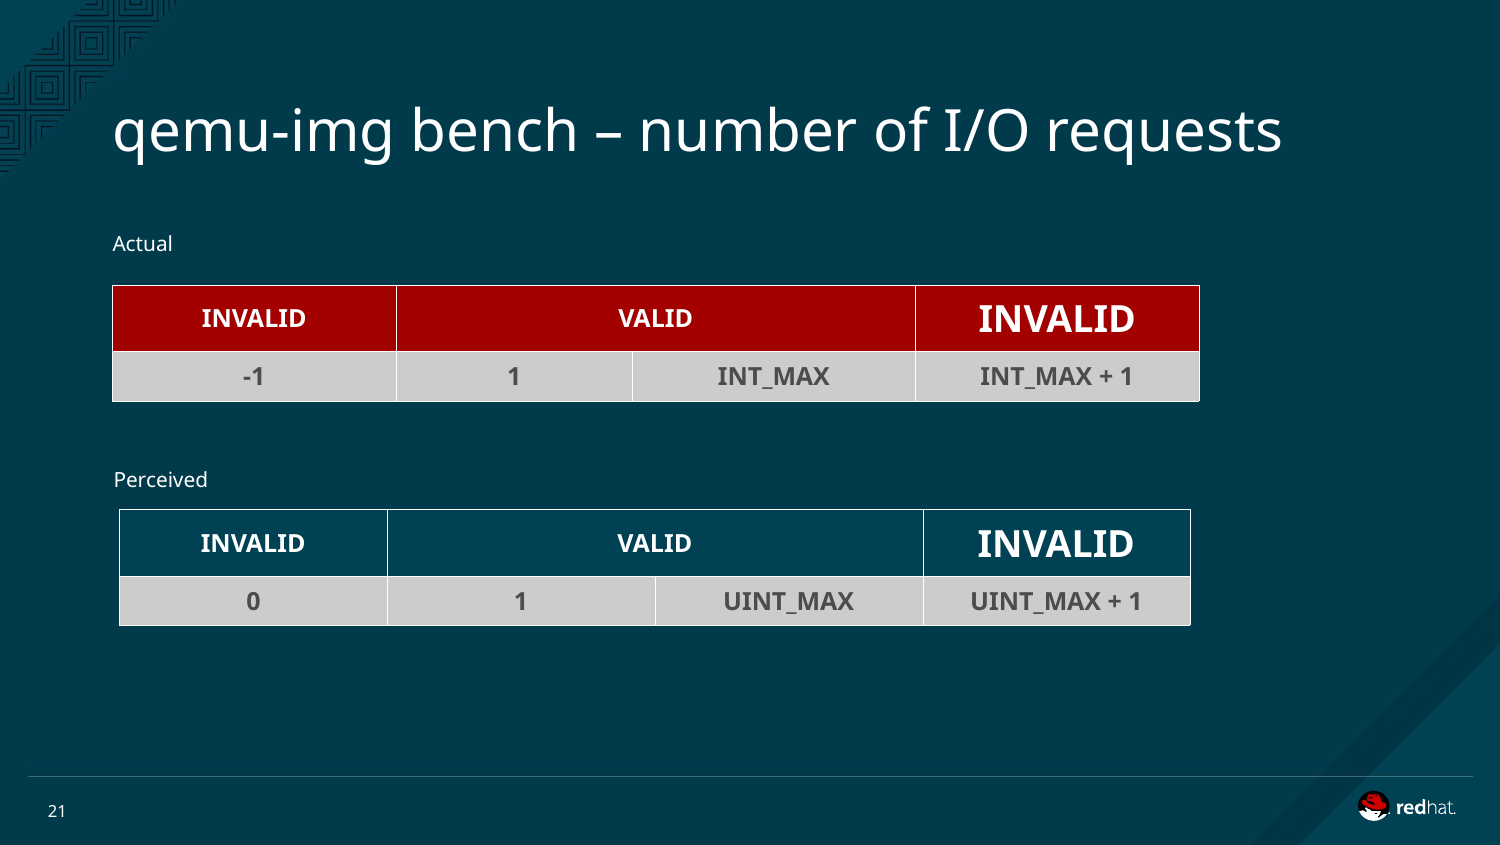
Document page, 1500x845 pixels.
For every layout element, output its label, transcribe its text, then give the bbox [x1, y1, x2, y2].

table_cell 0 [120, 577, 387, 625]
table_cell INT_MAX + 1 [916, 352, 1199, 401]
table_cell 1 [388, 577, 655, 625]
table_header VALID [388, 510, 923, 576]
table_cell UINT_MAX + 1 [924, 577, 1190, 625]
table_header INVALID [120, 510, 387, 576]
title qemu-img bench – number of I/O requests [112, 0, 1388, 169]
table_cell INT_MAX [633, 352, 915, 401]
table_header INVALID [924, 510, 1190, 576]
text_box Perceived [113, 465, 534, 492]
table_cell -1 [113, 352, 396, 401]
picture [99, 38, 103, 49]
text_box Actual [112, 229, 533, 256]
table_header VALID [397, 286, 915, 351]
table_cell UINT_MAX [656, 577, 923, 625]
table_header INVALID [916, 286, 1199, 351]
table_cell 1 [397, 352, 632, 401]
table_header INVALID [113, 286, 396, 351]
